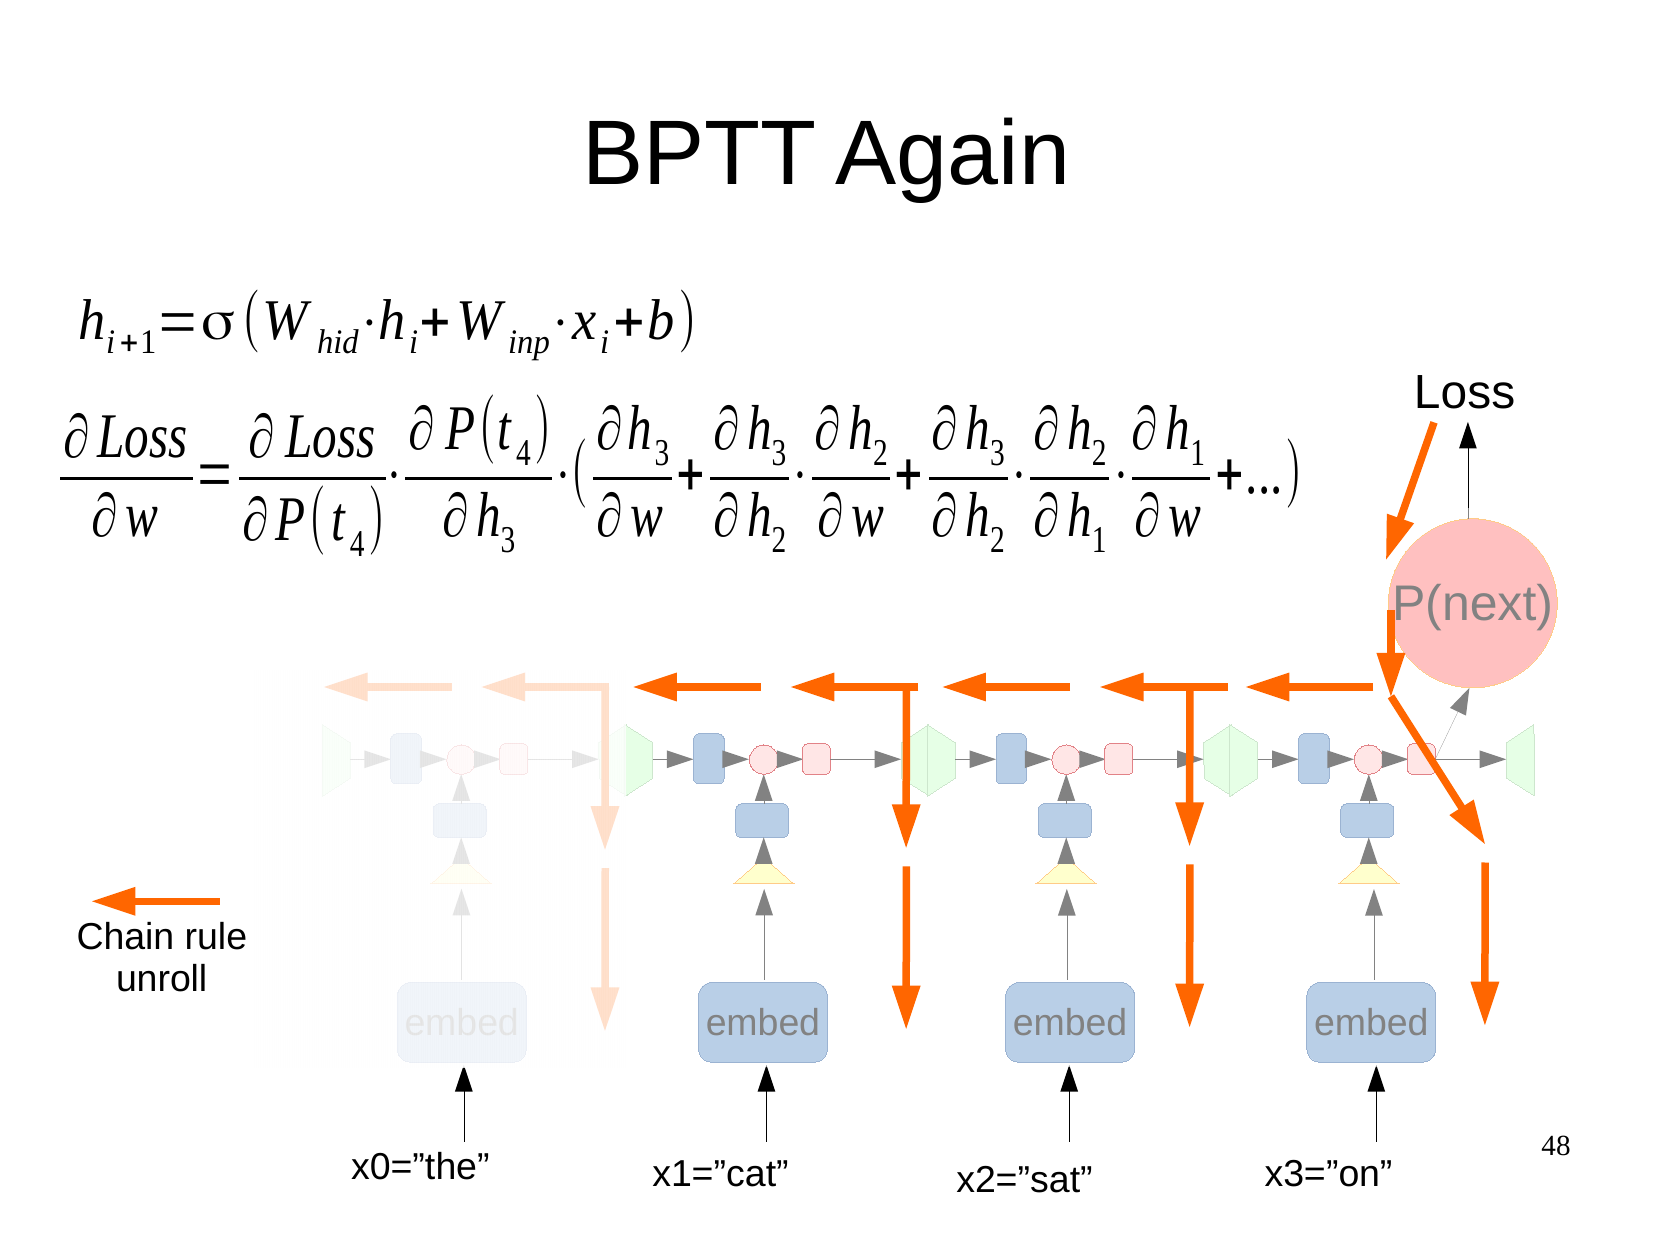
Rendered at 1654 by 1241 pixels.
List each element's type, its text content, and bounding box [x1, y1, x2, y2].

title BPTT Again [82, 49, 1571, 257]
picture [160, 508, 1592, 1068]
text_box Chain rule unroll [61, 908, 252, 1007]
text_box x2=”sat” [941, 1150, 1168, 1208]
text_box x1=”cat” [637, 1144, 847, 1202]
chart [45, 389, 1313, 564]
text_box x3=”on” [1249, 1144, 1464, 1202]
chart [65, 285, 711, 361]
text_box x0=”the” [336, 1138, 546, 1196]
text_box Loss [1399, 357, 1531, 447]
